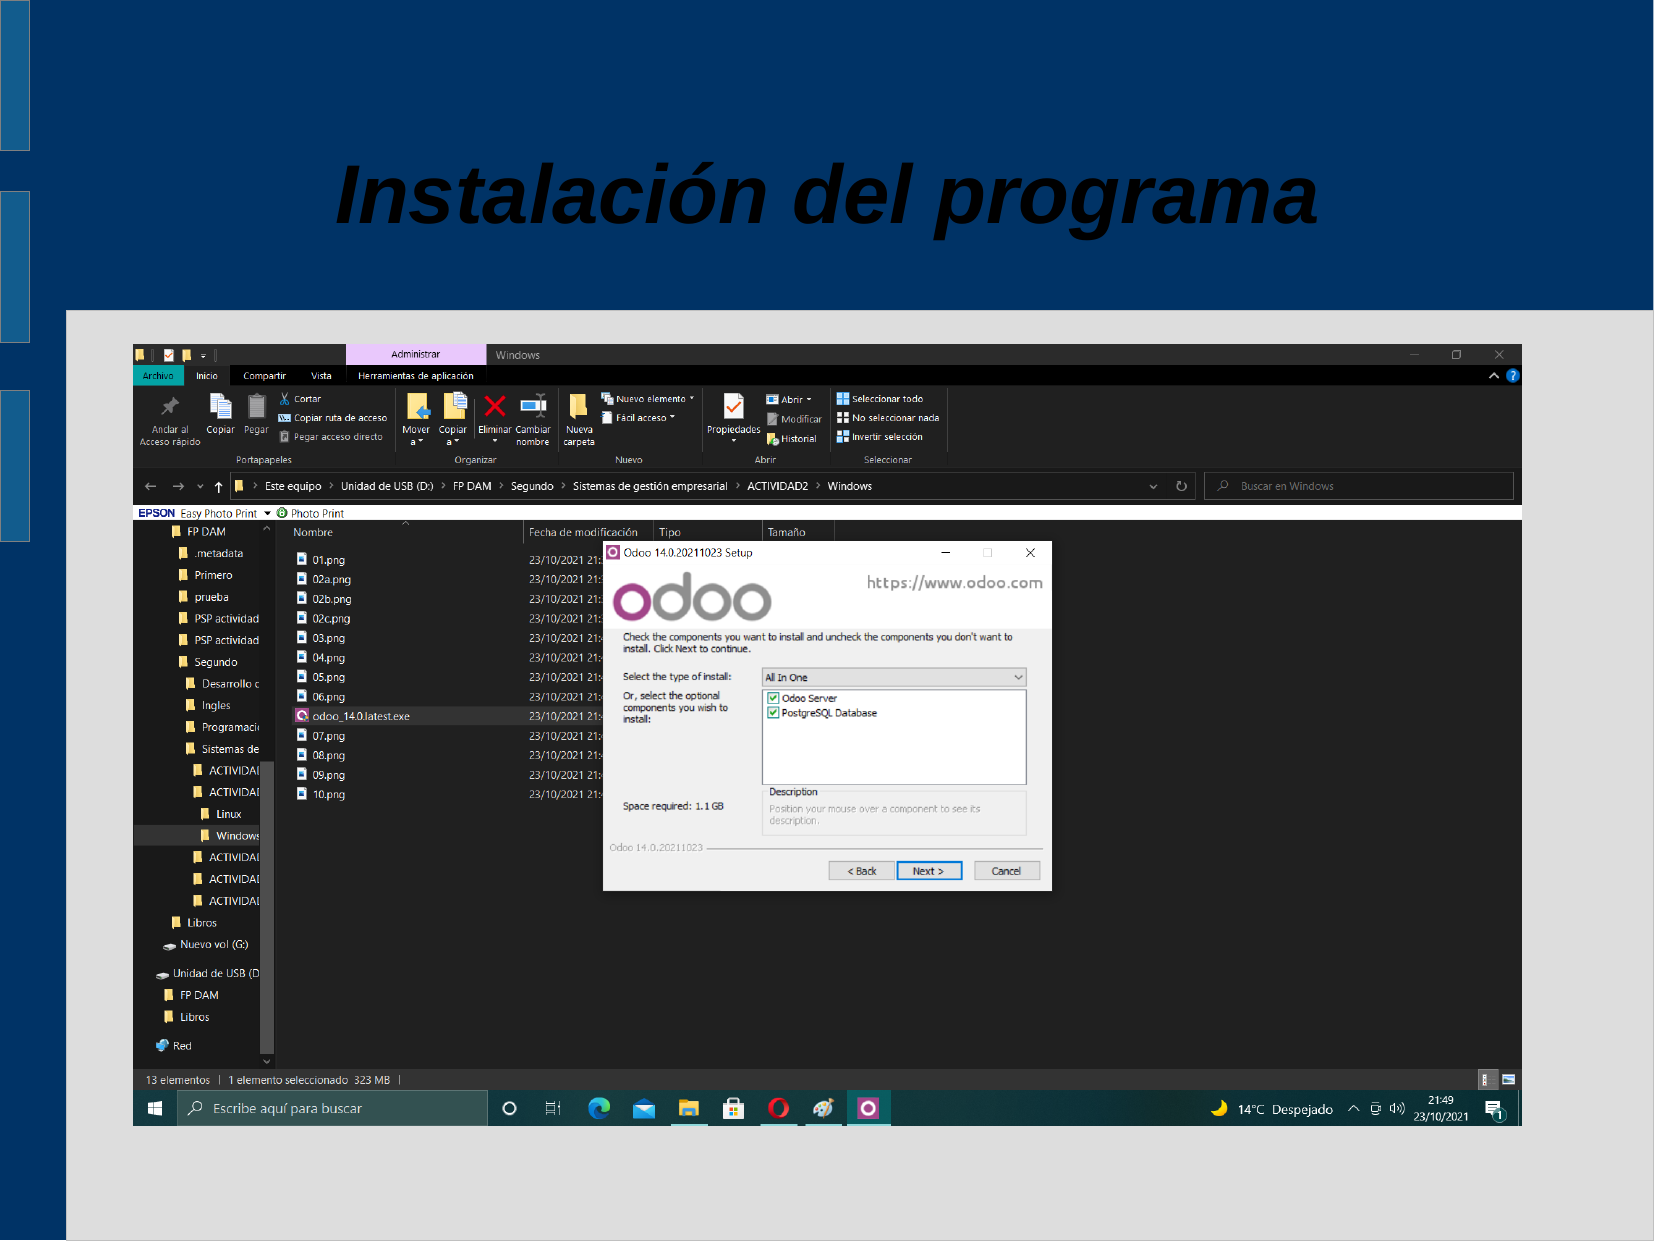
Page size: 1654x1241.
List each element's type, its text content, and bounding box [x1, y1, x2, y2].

picture [133, 344, 1522, 1126]
title Instalación del programa [121, 91, 1534, 299]
